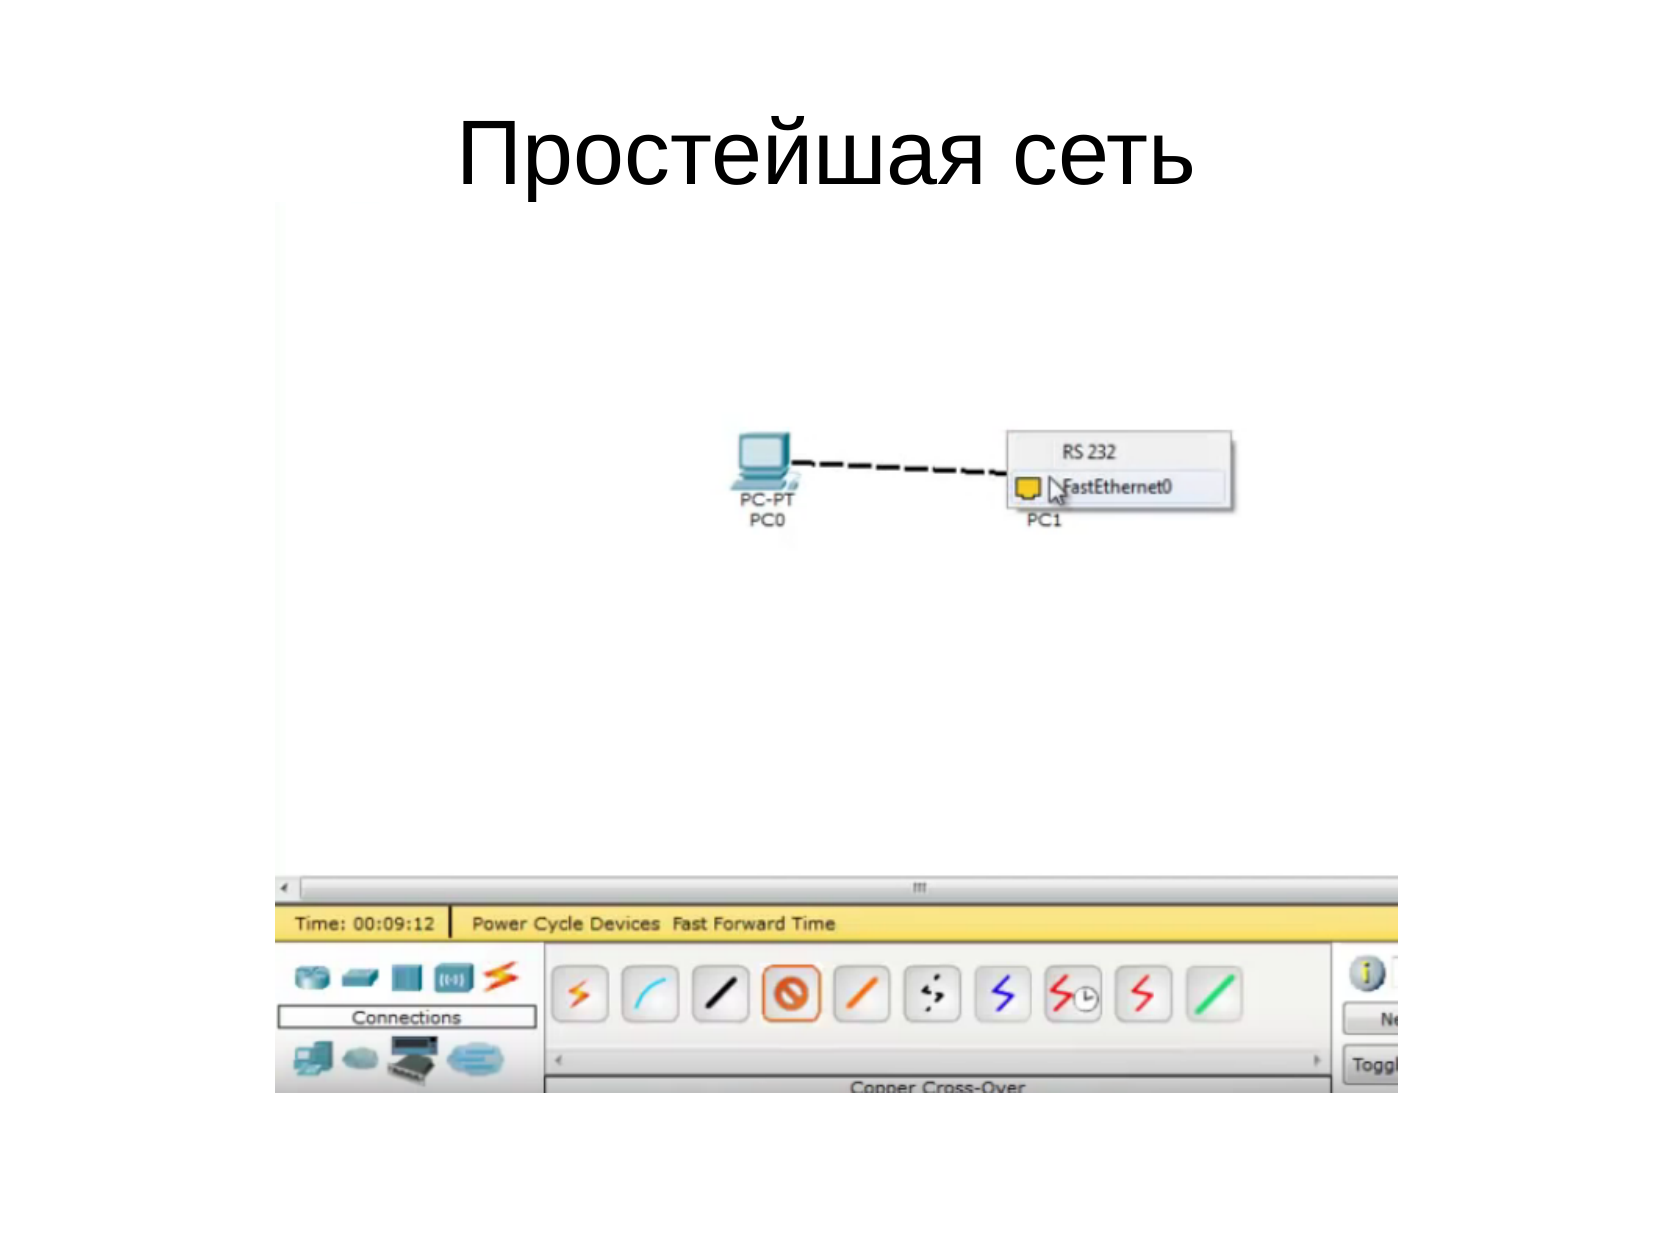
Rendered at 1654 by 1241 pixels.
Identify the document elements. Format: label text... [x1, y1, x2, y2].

title Простейшая сеть [82, 49, 1571, 257]
picture [275, 202, 1398, 1093]
